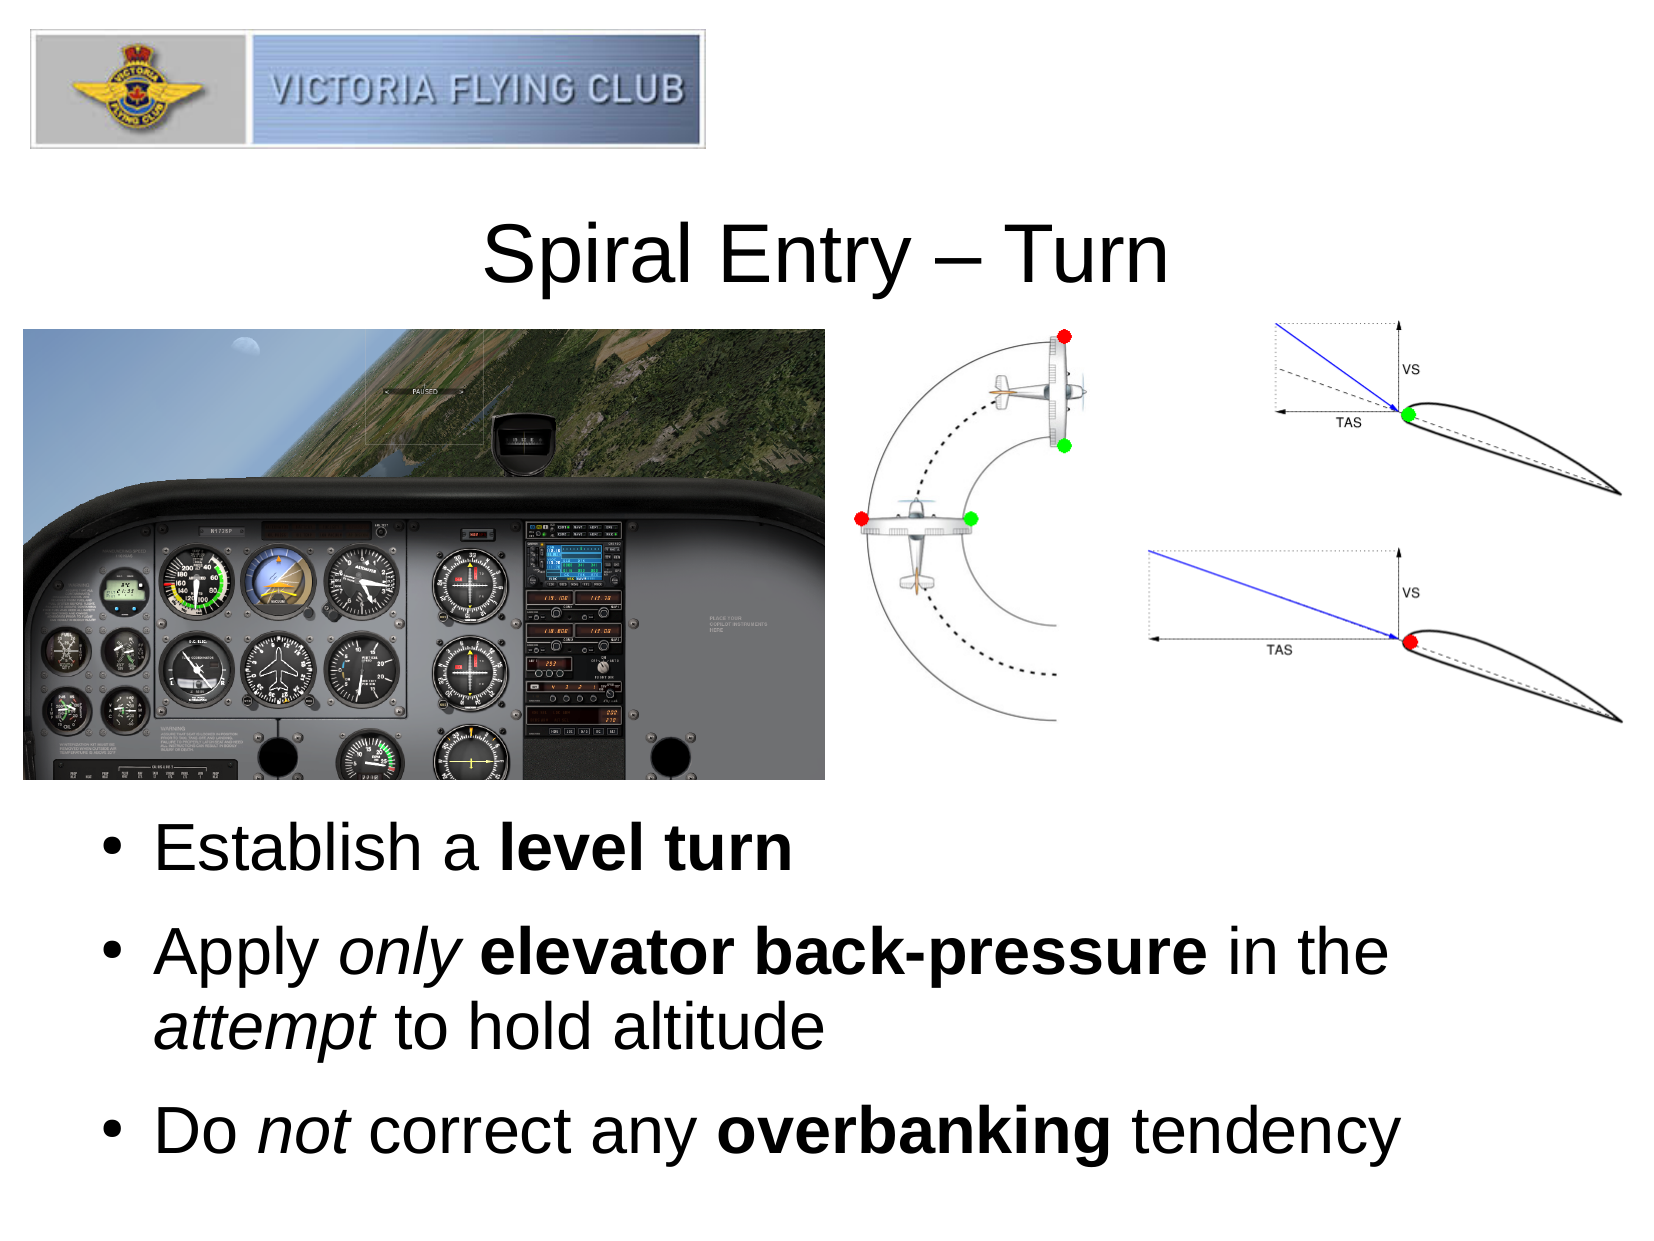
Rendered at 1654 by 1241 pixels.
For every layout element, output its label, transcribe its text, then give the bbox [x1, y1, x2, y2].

title Spiral Entry – Turn [82, 150, 1571, 358]
picture [23, 329, 826, 781]
list Establish a level turn Apply only elevator back-pressure in the attempt to hold altitude Do not correct any overbanking tendency [82, 810, 1571, 1201]
picture [30, 29, 706, 149]
picture [833, 314, 1636, 916]
